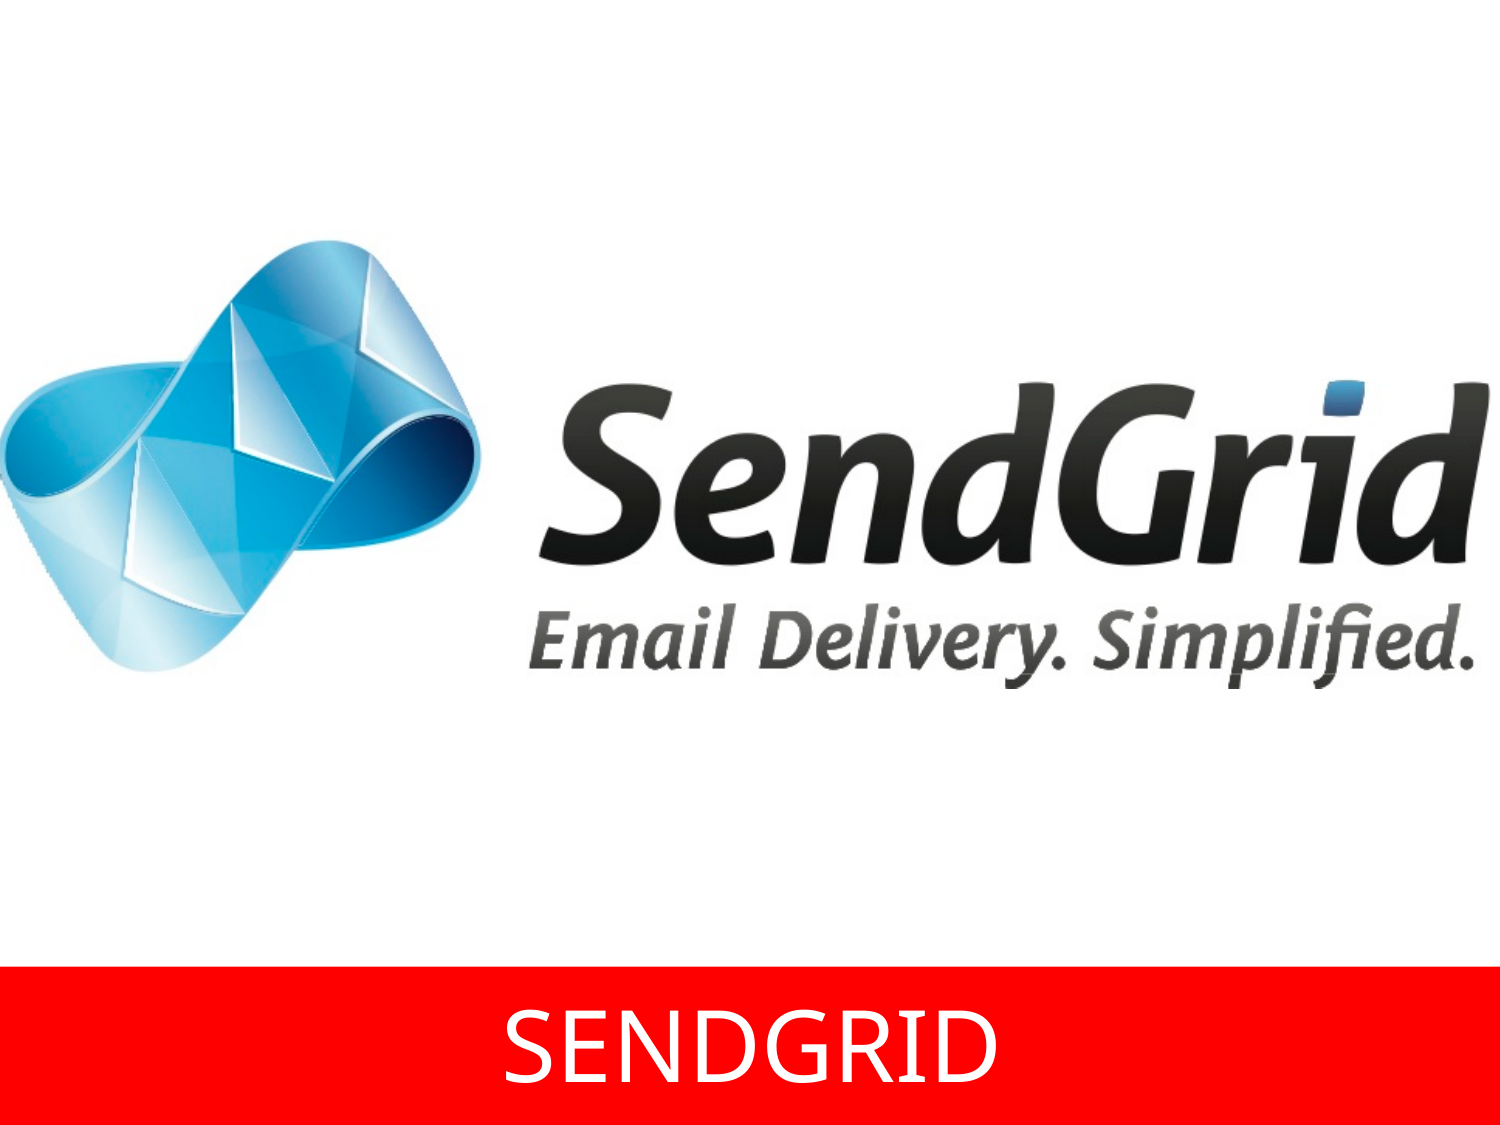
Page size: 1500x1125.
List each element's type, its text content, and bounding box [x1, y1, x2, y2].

picture [0, 230, 1495, 689]
list SENDGRID [28, 974, 1478, 1111]
